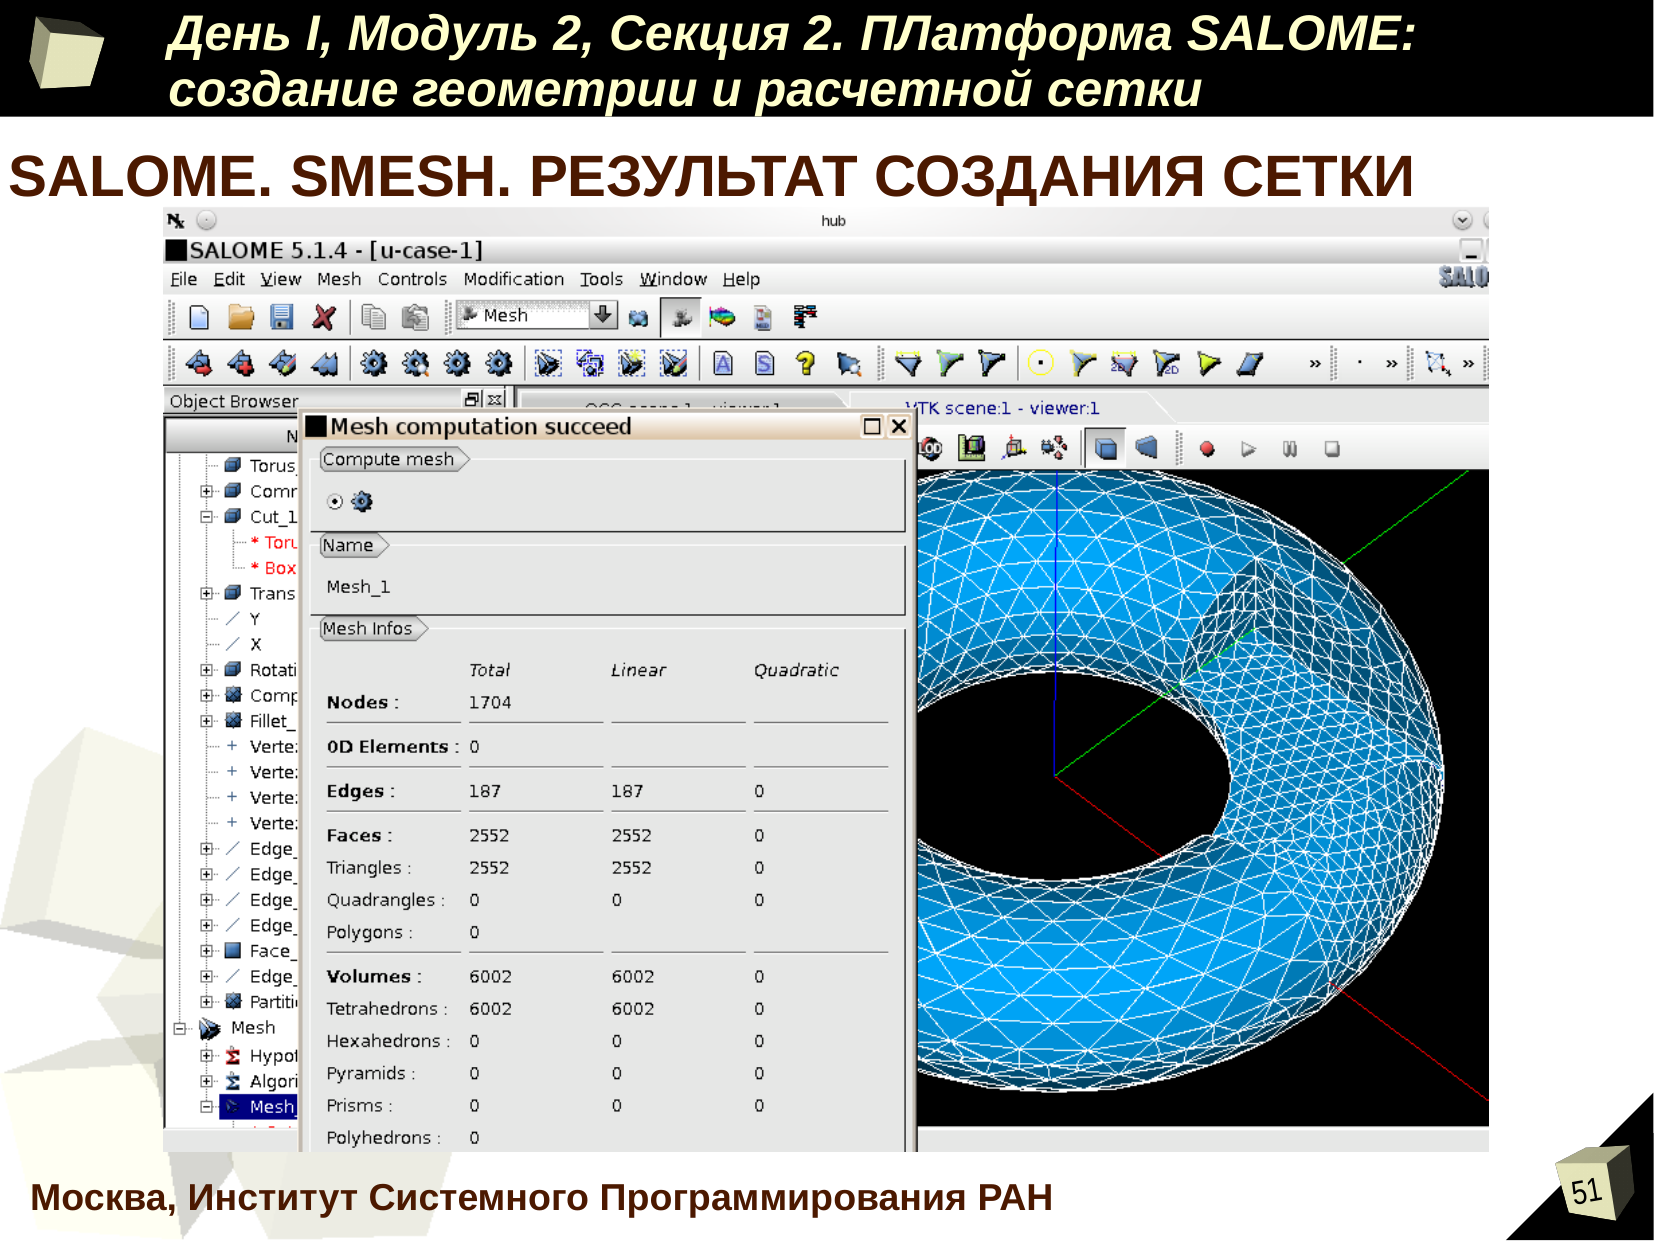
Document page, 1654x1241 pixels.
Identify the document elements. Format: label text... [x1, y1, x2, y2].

text_box SALOME. SMESH. РЕЗУЛЬТАТ СОЗДАНИЯ СЕТКИ [0, 136, 1654, 217]
picture [464, 1193, 472, 1198]
picture [0, 206, 1489, 1241]
